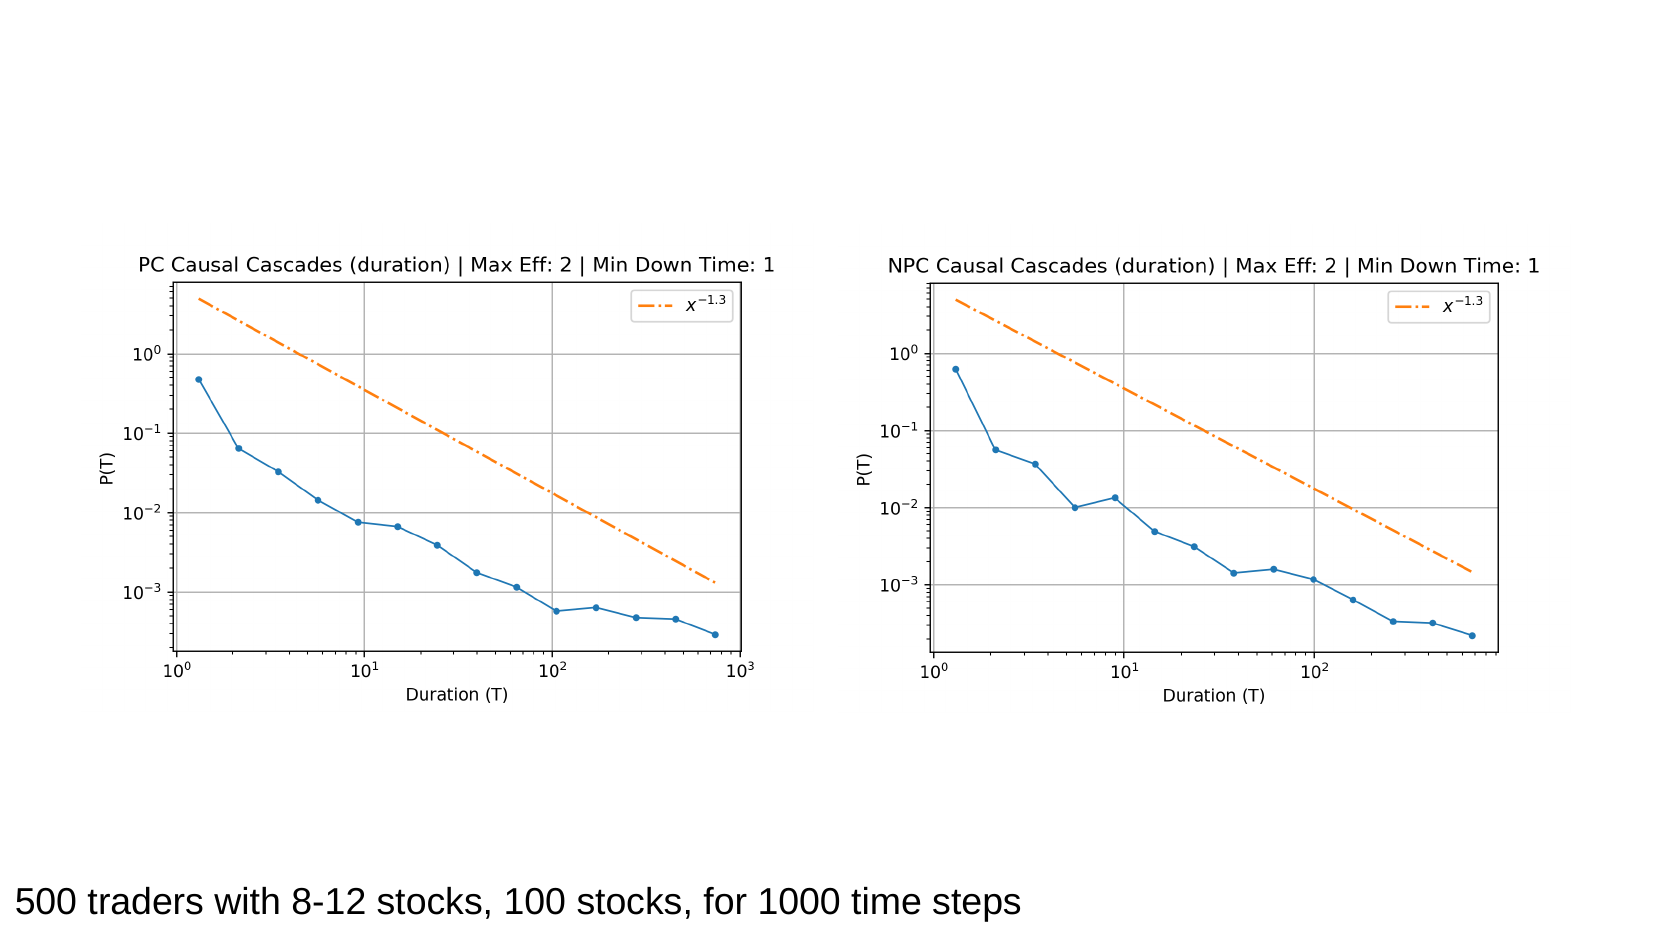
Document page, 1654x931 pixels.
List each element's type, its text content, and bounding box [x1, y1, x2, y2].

picture [838, 224, 1571, 713]
text_box 500 traders with 8-12 stocks, 100 stocks, for 1000 time steps [0, 873, 1038, 931]
picture [81, 223, 814, 712]
